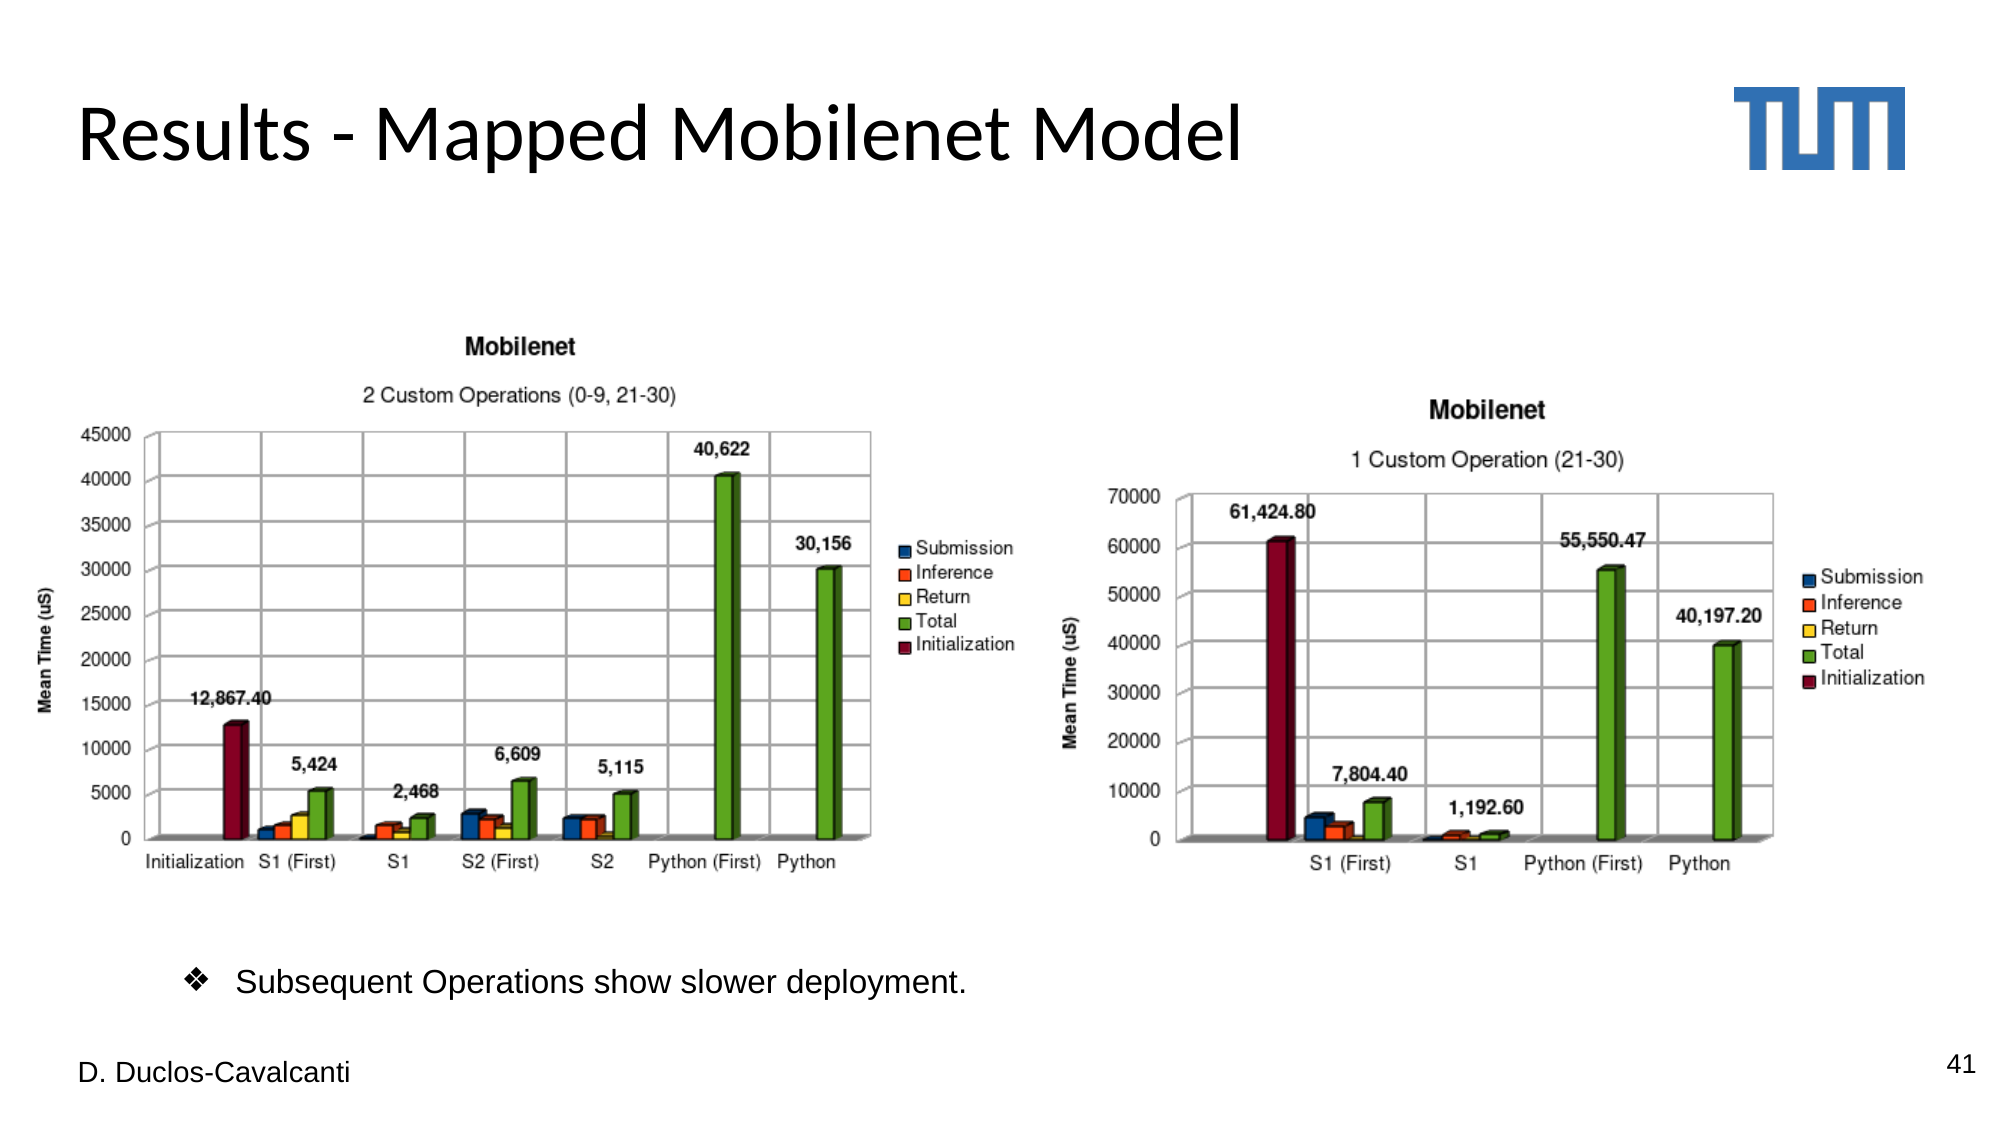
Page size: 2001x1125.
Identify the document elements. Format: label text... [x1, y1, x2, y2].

text_box Results - Mapped Mobilenet Model [62, 64, 1698, 192]
picture [1734, 87, 1905, 170]
picture [8, 311, 1943, 887]
slide_number <number> [1871, 1038, 1992, 1125]
text_box D. Duclos-Cavalcanti [62, 1038, 383, 1104]
text_box Subsequent Operations show slower deployment. [145, 944, 1092, 1015]
